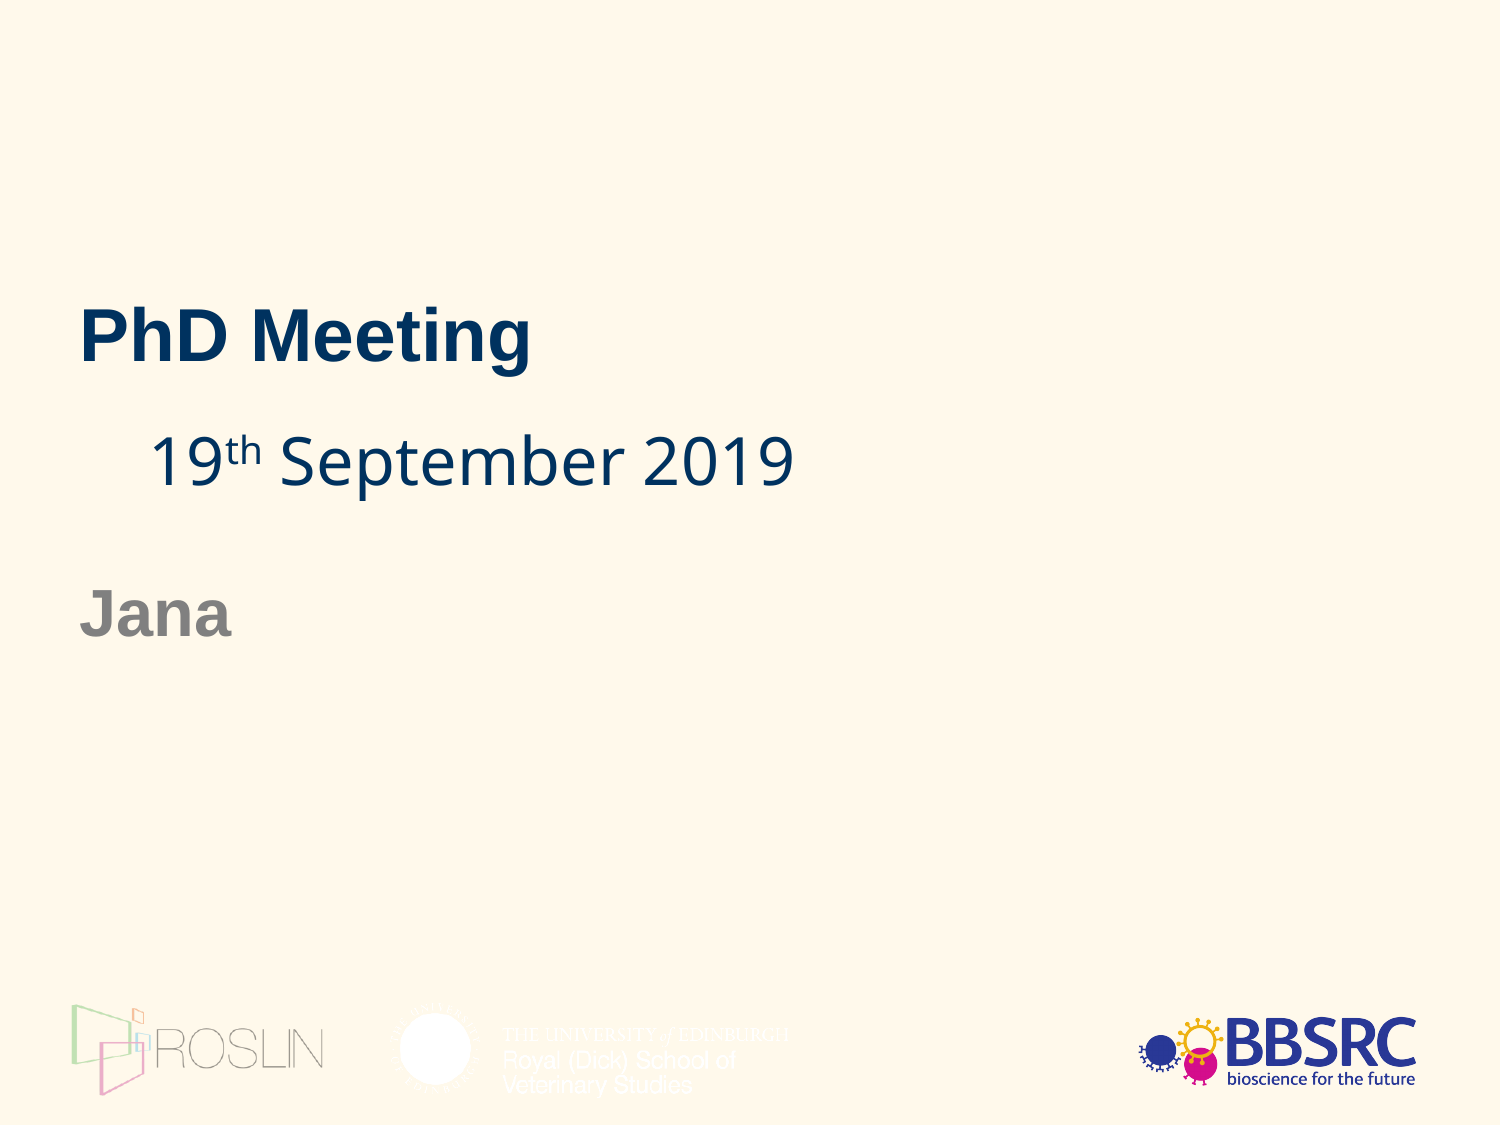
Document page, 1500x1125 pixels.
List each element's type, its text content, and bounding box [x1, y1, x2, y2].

picture [64, 969, 336, 1118]
title PhD Meeting [64, 278, 1425, 386]
subtitle Jana [64, 562, 1424, 965]
list 19th September 2019 [63, 411, 1424, 537]
picture [1137, 1014, 1416, 1092]
